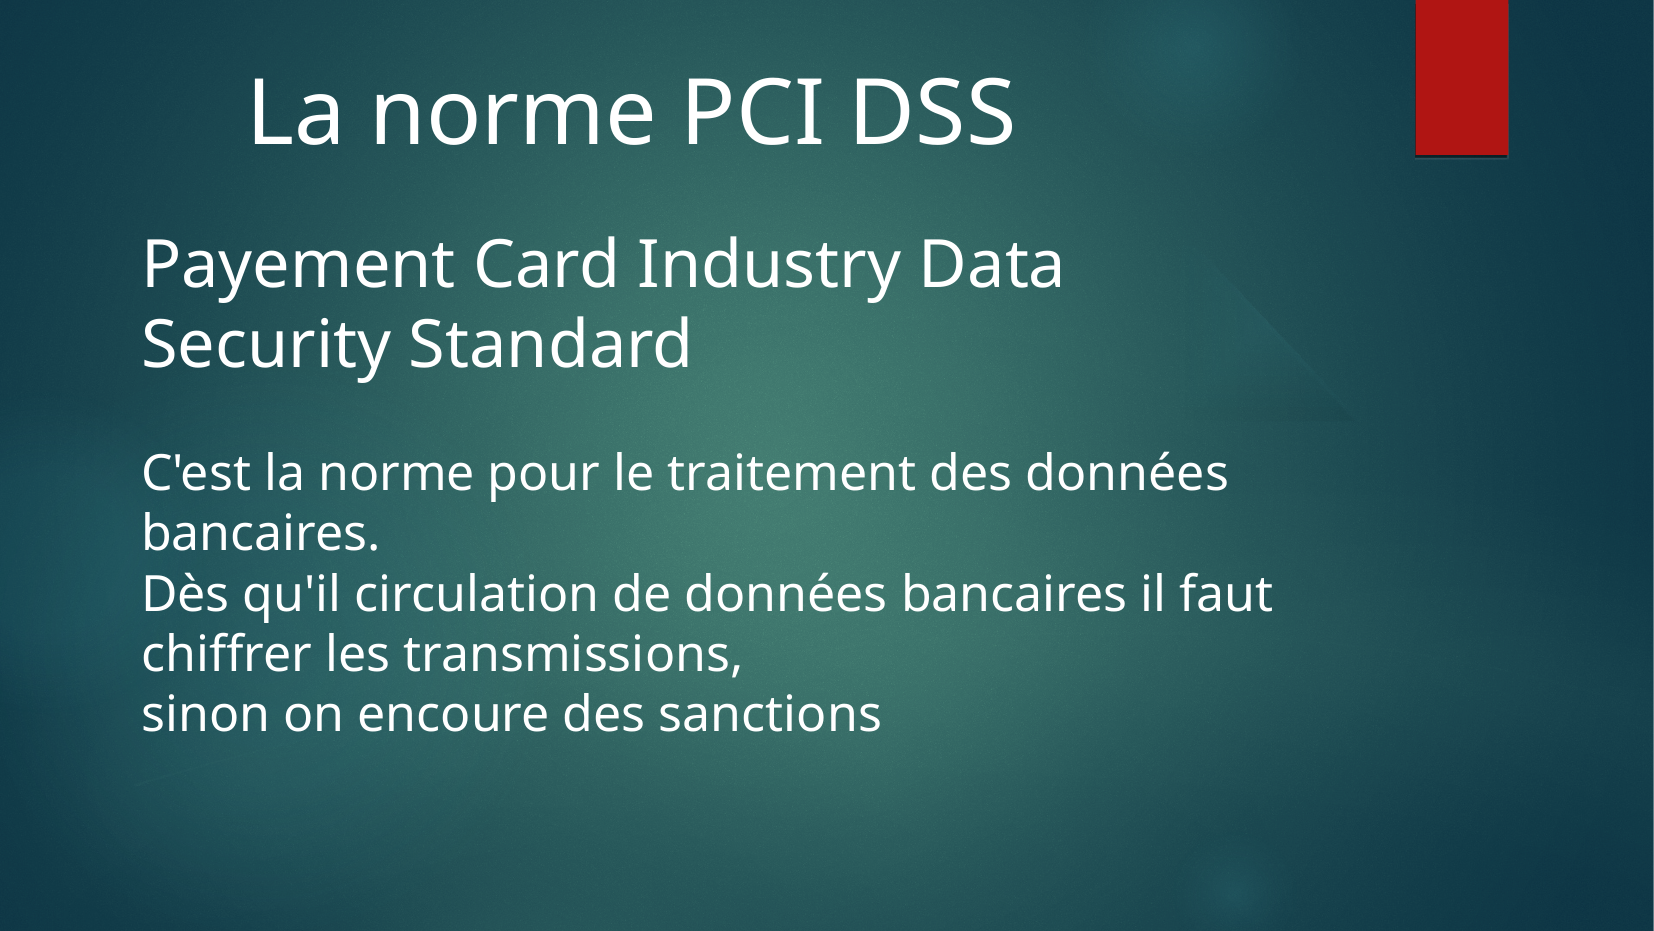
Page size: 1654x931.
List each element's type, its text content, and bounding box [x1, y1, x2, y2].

text_box C'est la norme pour le traitement des données bancaires. Dès qu'il circulation de données bancaires il faut chiffrer les transmissions, sinon on encoure des sanctions [126, 433, 1304, 750]
text_box La norme PCI DSS [231, 45, 1153, 171]
picture [0, 0, 1654, 931]
text_box Payement Card Industry Data Security Standard​ [126, 213, 1303, 388]
